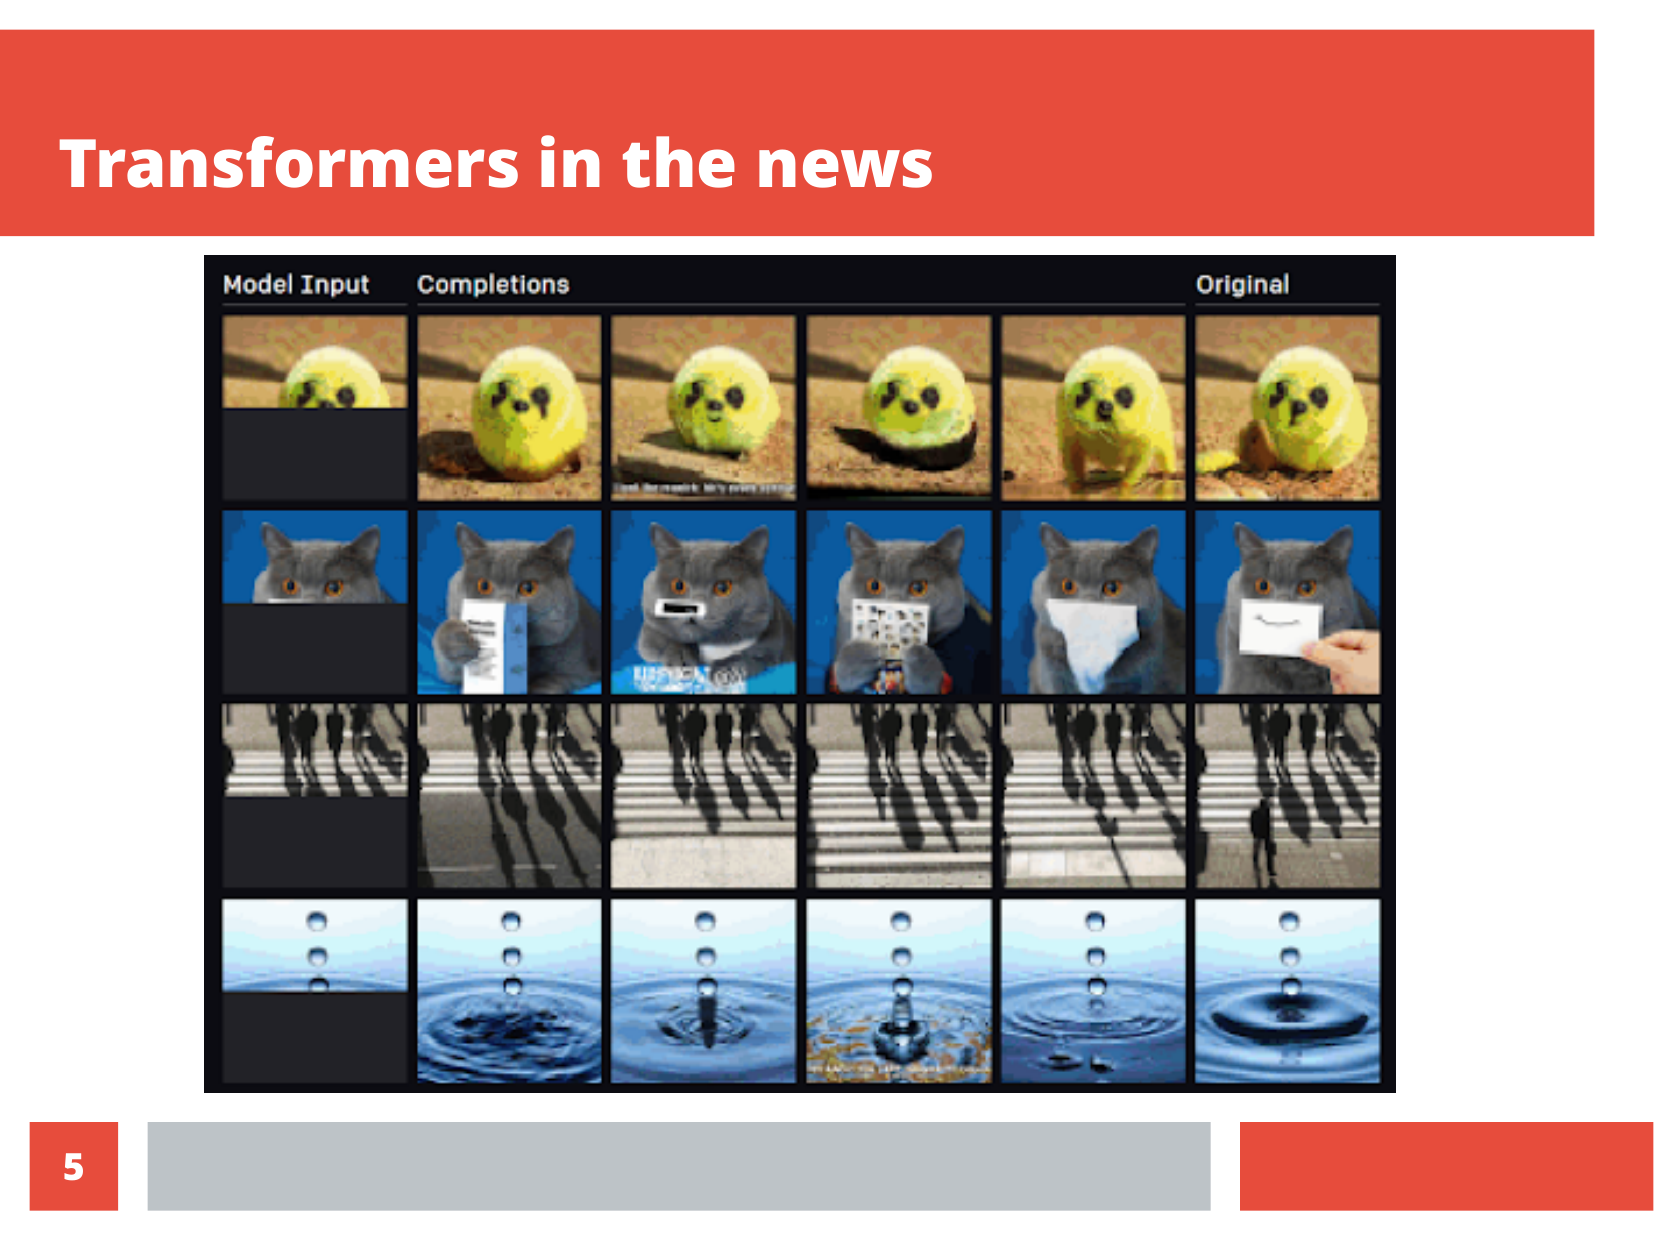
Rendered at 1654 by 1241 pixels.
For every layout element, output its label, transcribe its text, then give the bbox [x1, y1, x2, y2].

title Transformers in the news [59, 59, 1595, 207]
picture [204, 255, 1396, 1093]
